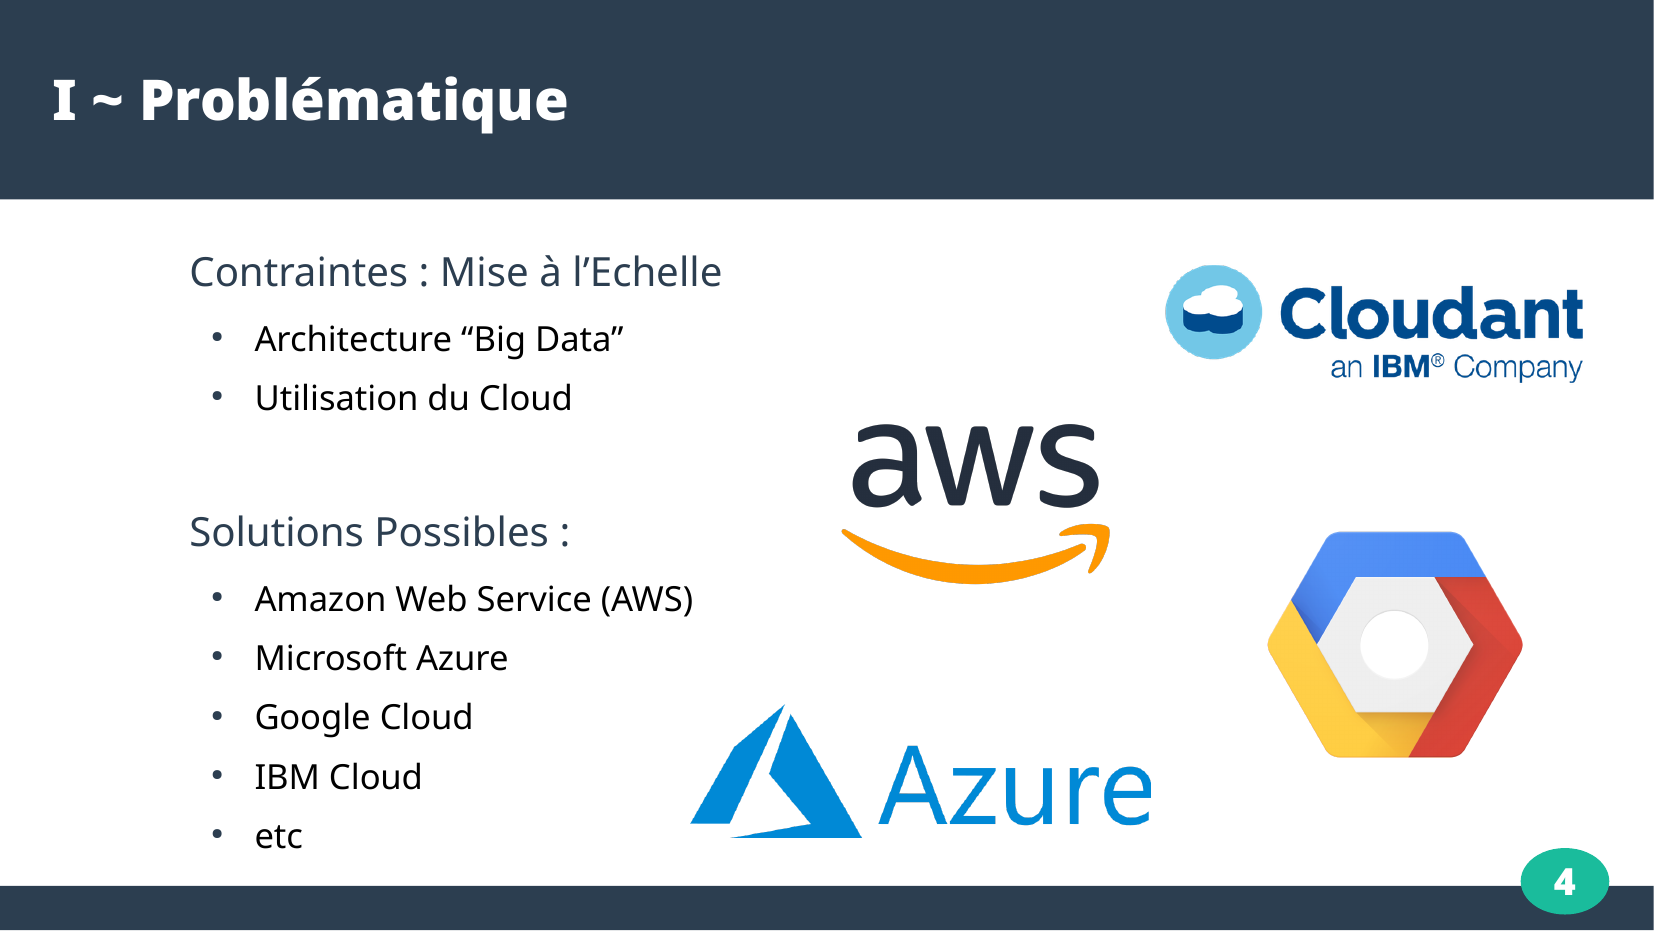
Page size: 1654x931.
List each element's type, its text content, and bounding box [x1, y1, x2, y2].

picture [840, 423, 1111, 586]
title I ~ Problématique [0, 39, 1621, 158]
picture [1155, 254, 1595, 394]
list Contraintes : Mise à l’Echelle Architecture “Big Data” Utilisation du Cloud Solutions Possibles : Amazon Web Service (AWS) Microsoft Azure Google Cloud IBM Cloud etc [59, 243, 1595, 864]
picture [1259, 509, 1531, 781]
picture [690, 704, 1151, 838]
